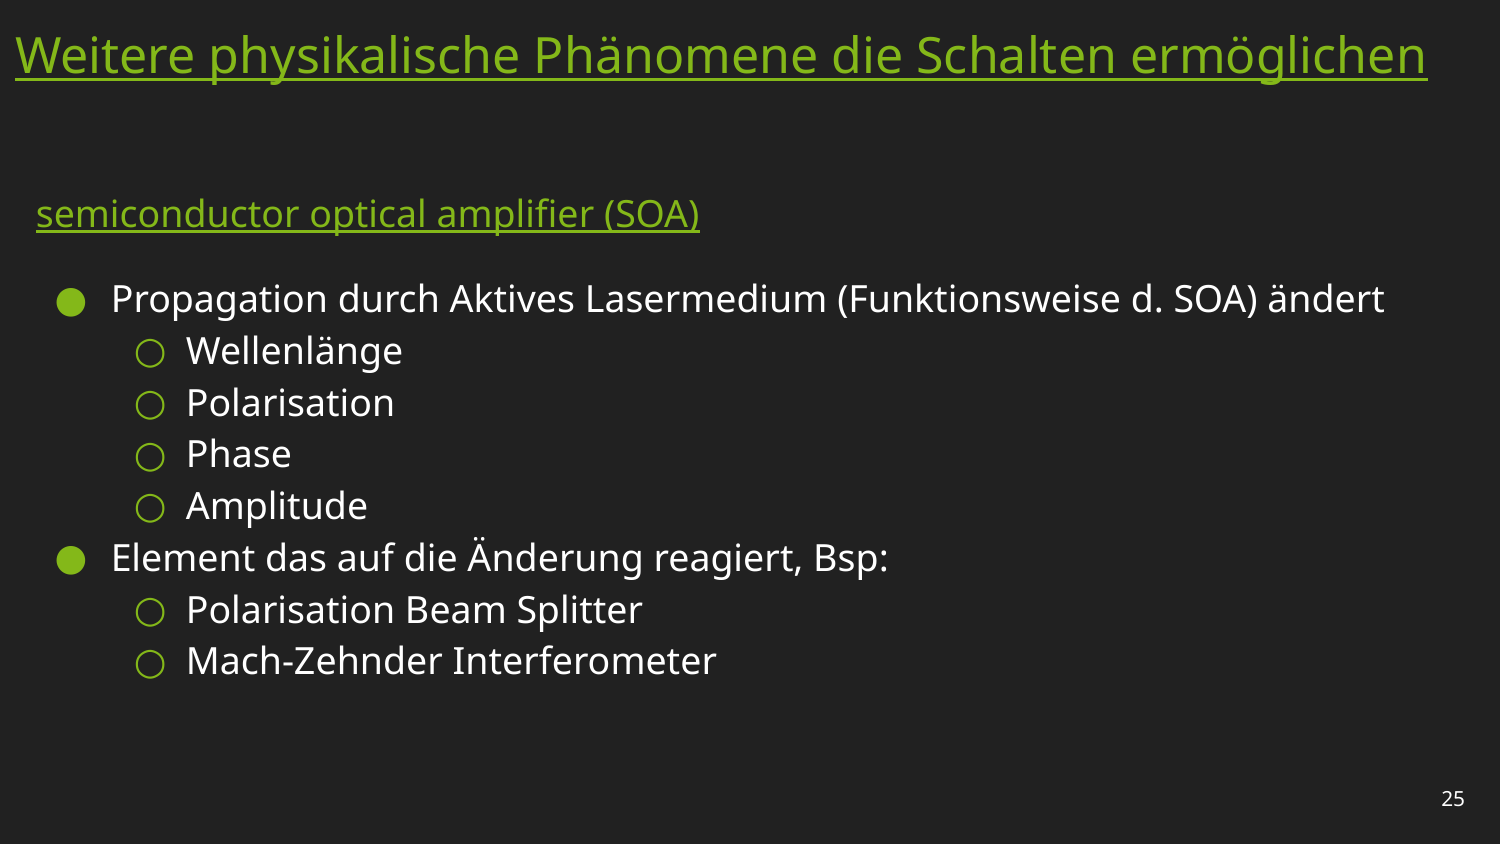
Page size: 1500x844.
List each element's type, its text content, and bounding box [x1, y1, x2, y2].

list semiconductor optical amplifier (SOA) Propagation durch Aktives Lasermedium (Funktionsweise d. SOA) ändert Wellenlänge Polarisation Phase Amplitude Element das auf die Änderung reagiert, Bsp: Polarisation Beam Splitter Mach-Zehnder Interferometer [20, 168, 1472, 698]
title Weitere physikalische Phänomene die Schalten ermöglichen [0, 0, 1493, 101]
slide_number <number> [1389, 764, 1480, 830]
